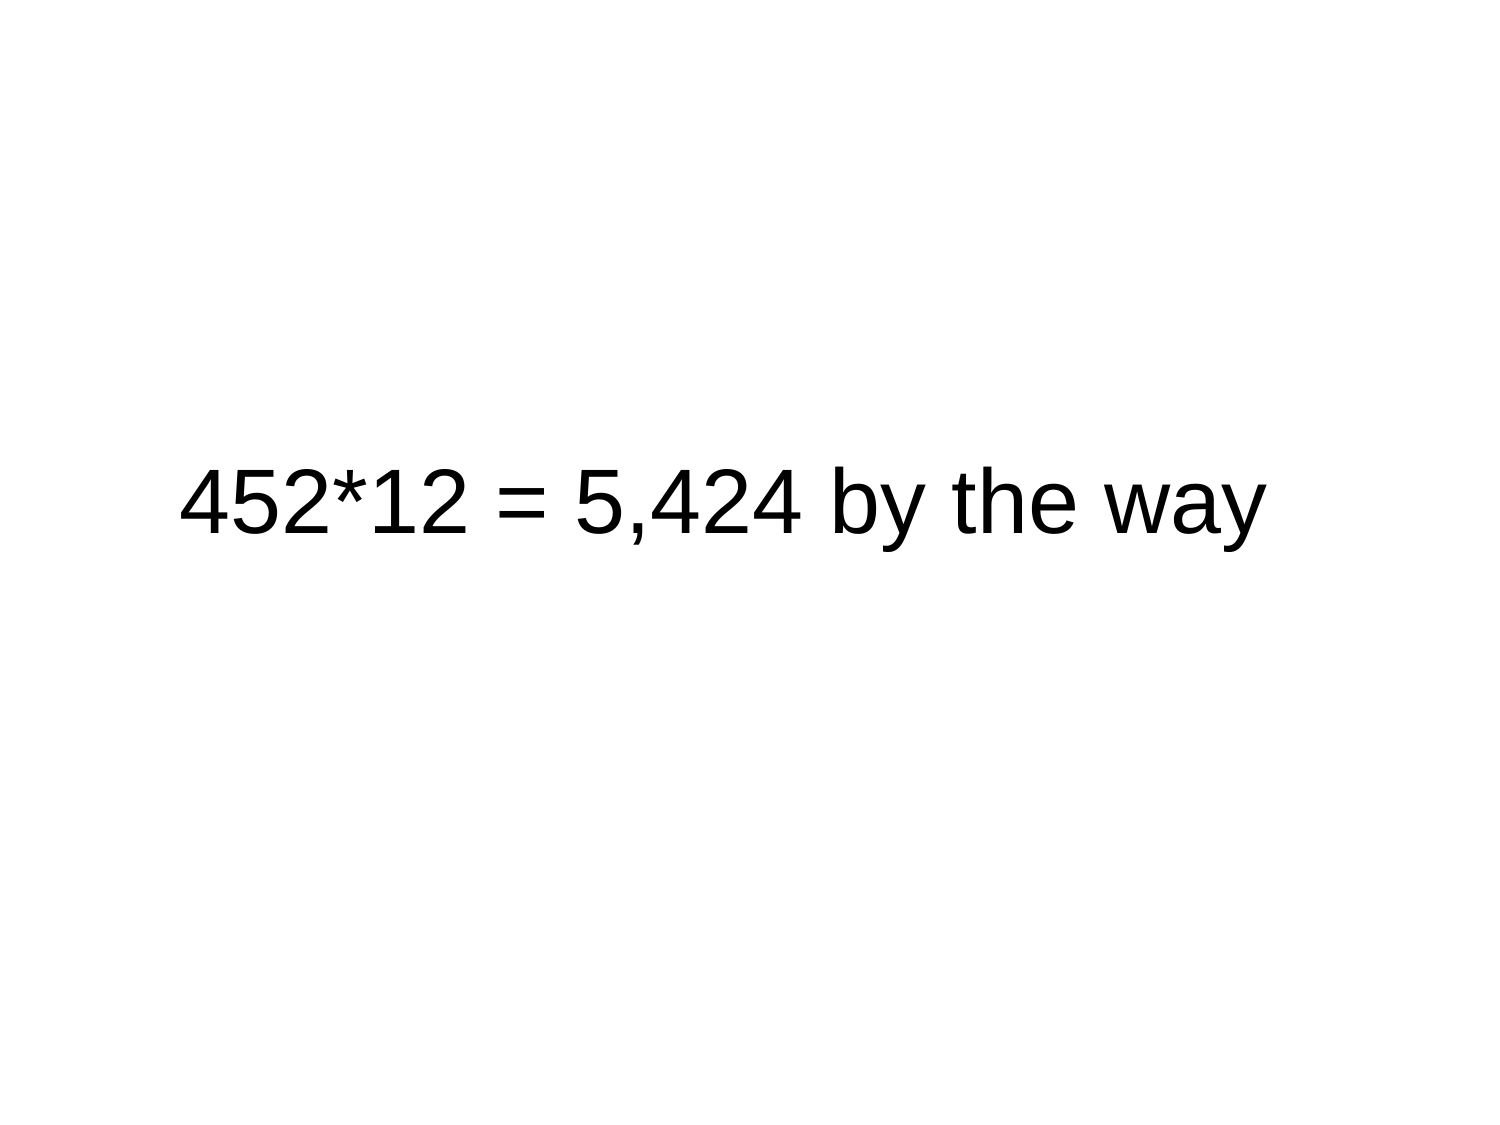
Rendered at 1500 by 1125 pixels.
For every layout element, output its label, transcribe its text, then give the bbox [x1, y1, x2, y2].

text_box 452*12 = 5,424 by the way [165, 435, 1306, 560]
